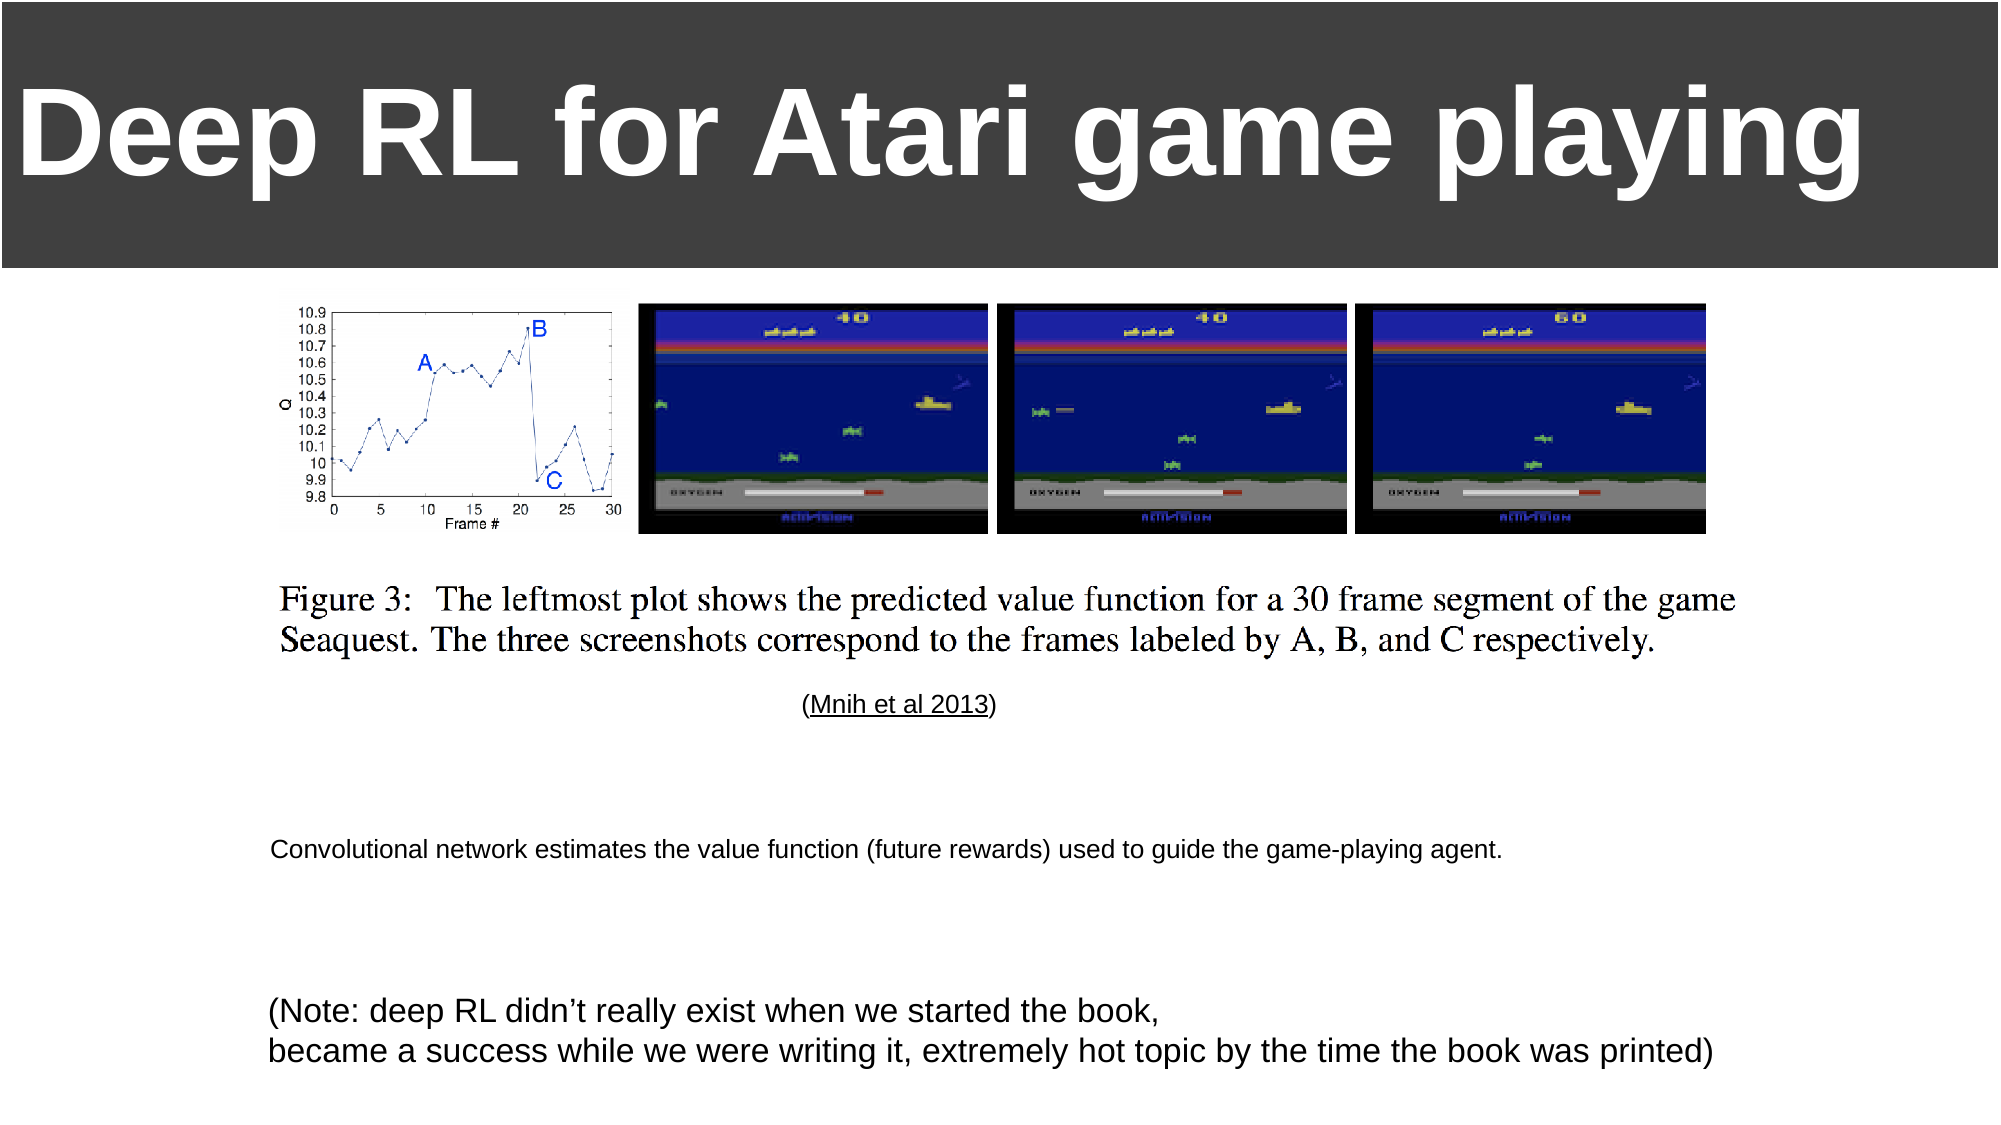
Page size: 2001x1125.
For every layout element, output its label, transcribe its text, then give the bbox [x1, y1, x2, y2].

text_box Convolutional network estimates the value function (future rewards) used to guide the game-playing agent. [264, 825, 1435, 870]
text_box (Mnih et al 2013) [795, 681, 994, 726]
text_box (Note: deep RL didn’t really exist when we started the book, became a success while we were writing it, extremely hot topic by the time the book was printed) [262, 982, 1619, 1076]
title Deep RL for Atari game playing [0, 0, 2000, 288]
picture [249, 287, 1750, 674]
